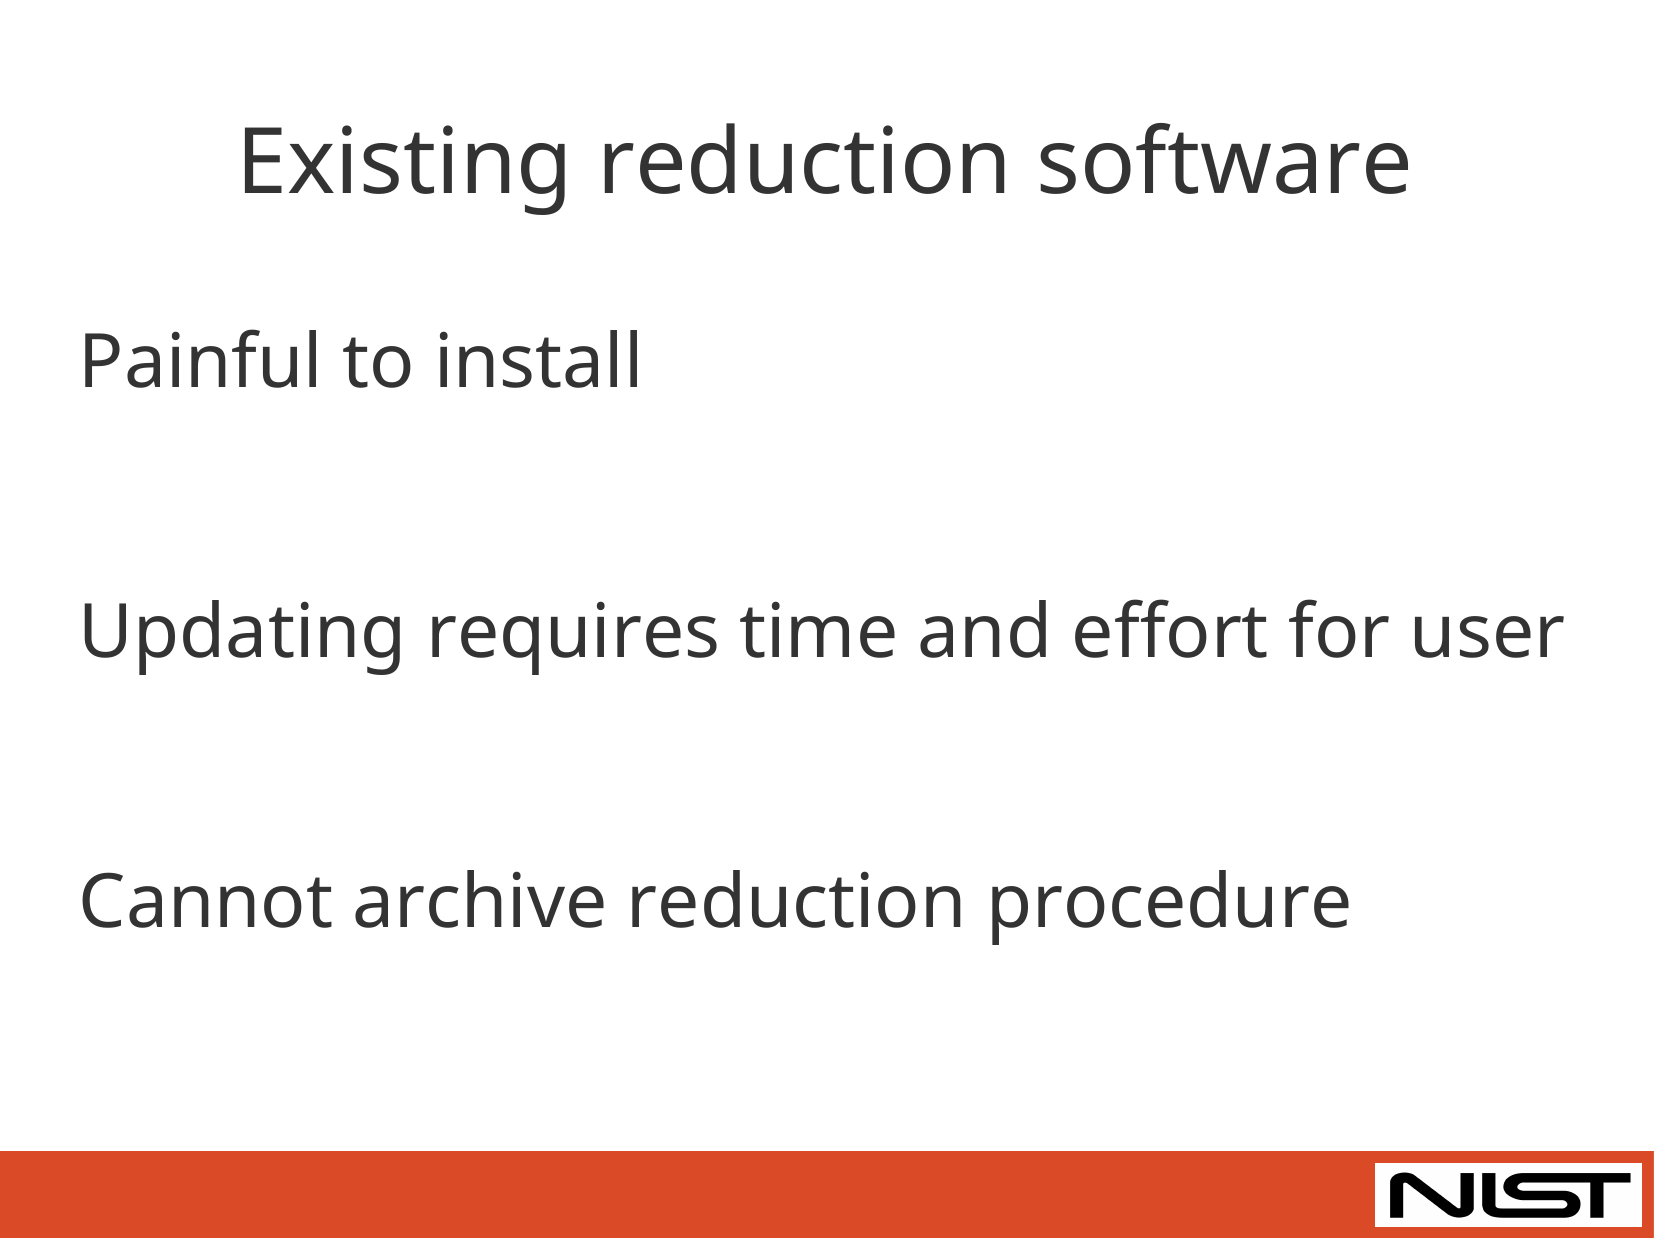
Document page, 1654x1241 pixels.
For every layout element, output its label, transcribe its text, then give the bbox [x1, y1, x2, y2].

title Existing reduction software [56, 63, 1596, 266]
picture [0, 1151, 1654, 1238]
list Painful to install Updating requires time and effort for user Cannot archive reduction procedure [70, 304, 1583, 1123]
